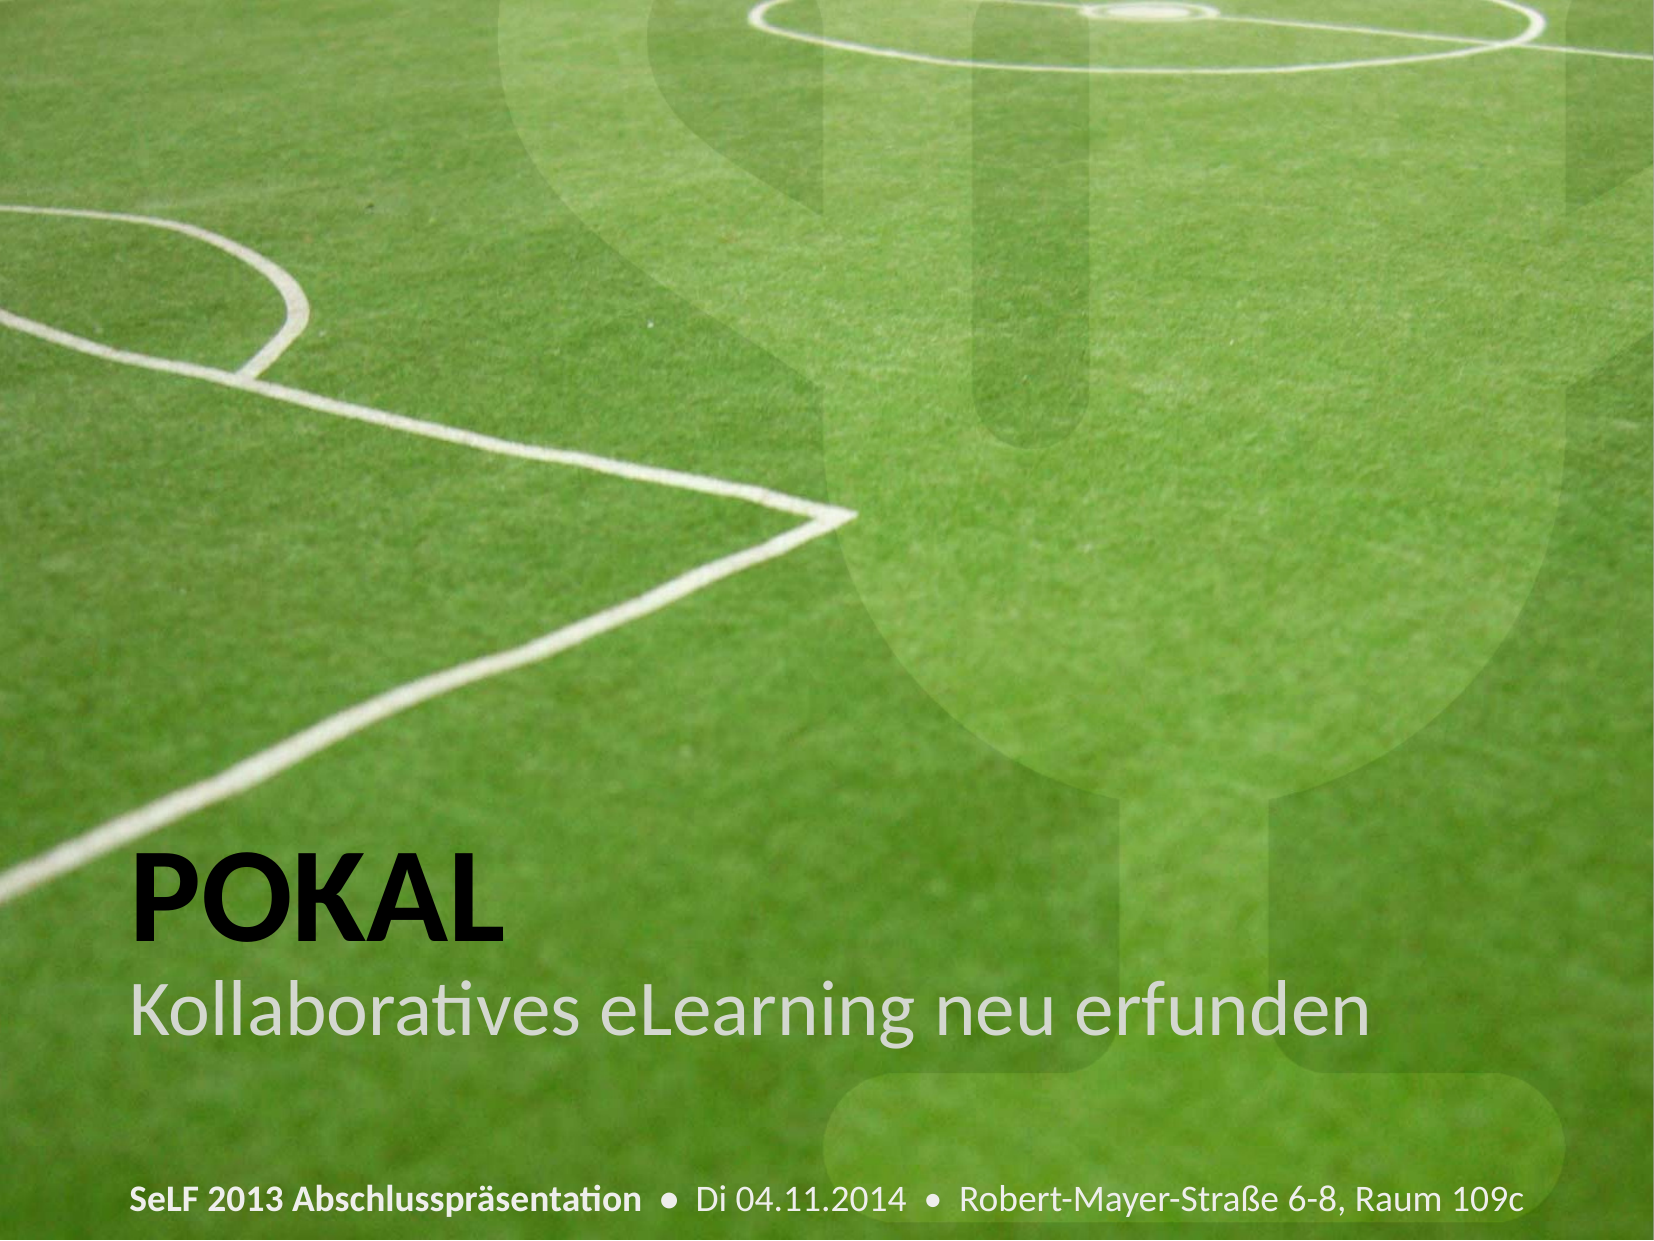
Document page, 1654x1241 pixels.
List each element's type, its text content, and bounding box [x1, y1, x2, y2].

text_box POKAL Kollaboratives eLearning neu erfunden [114, 832, 1389, 1063]
text_box SeLF 2013 Abschlusspräsentation • Di 04.11.2014 • Robert-Mayer-Straße 6-8, Raum 109c [114, 1175, 1539, 1229]
picture [0, 0, 1654, 1240]
